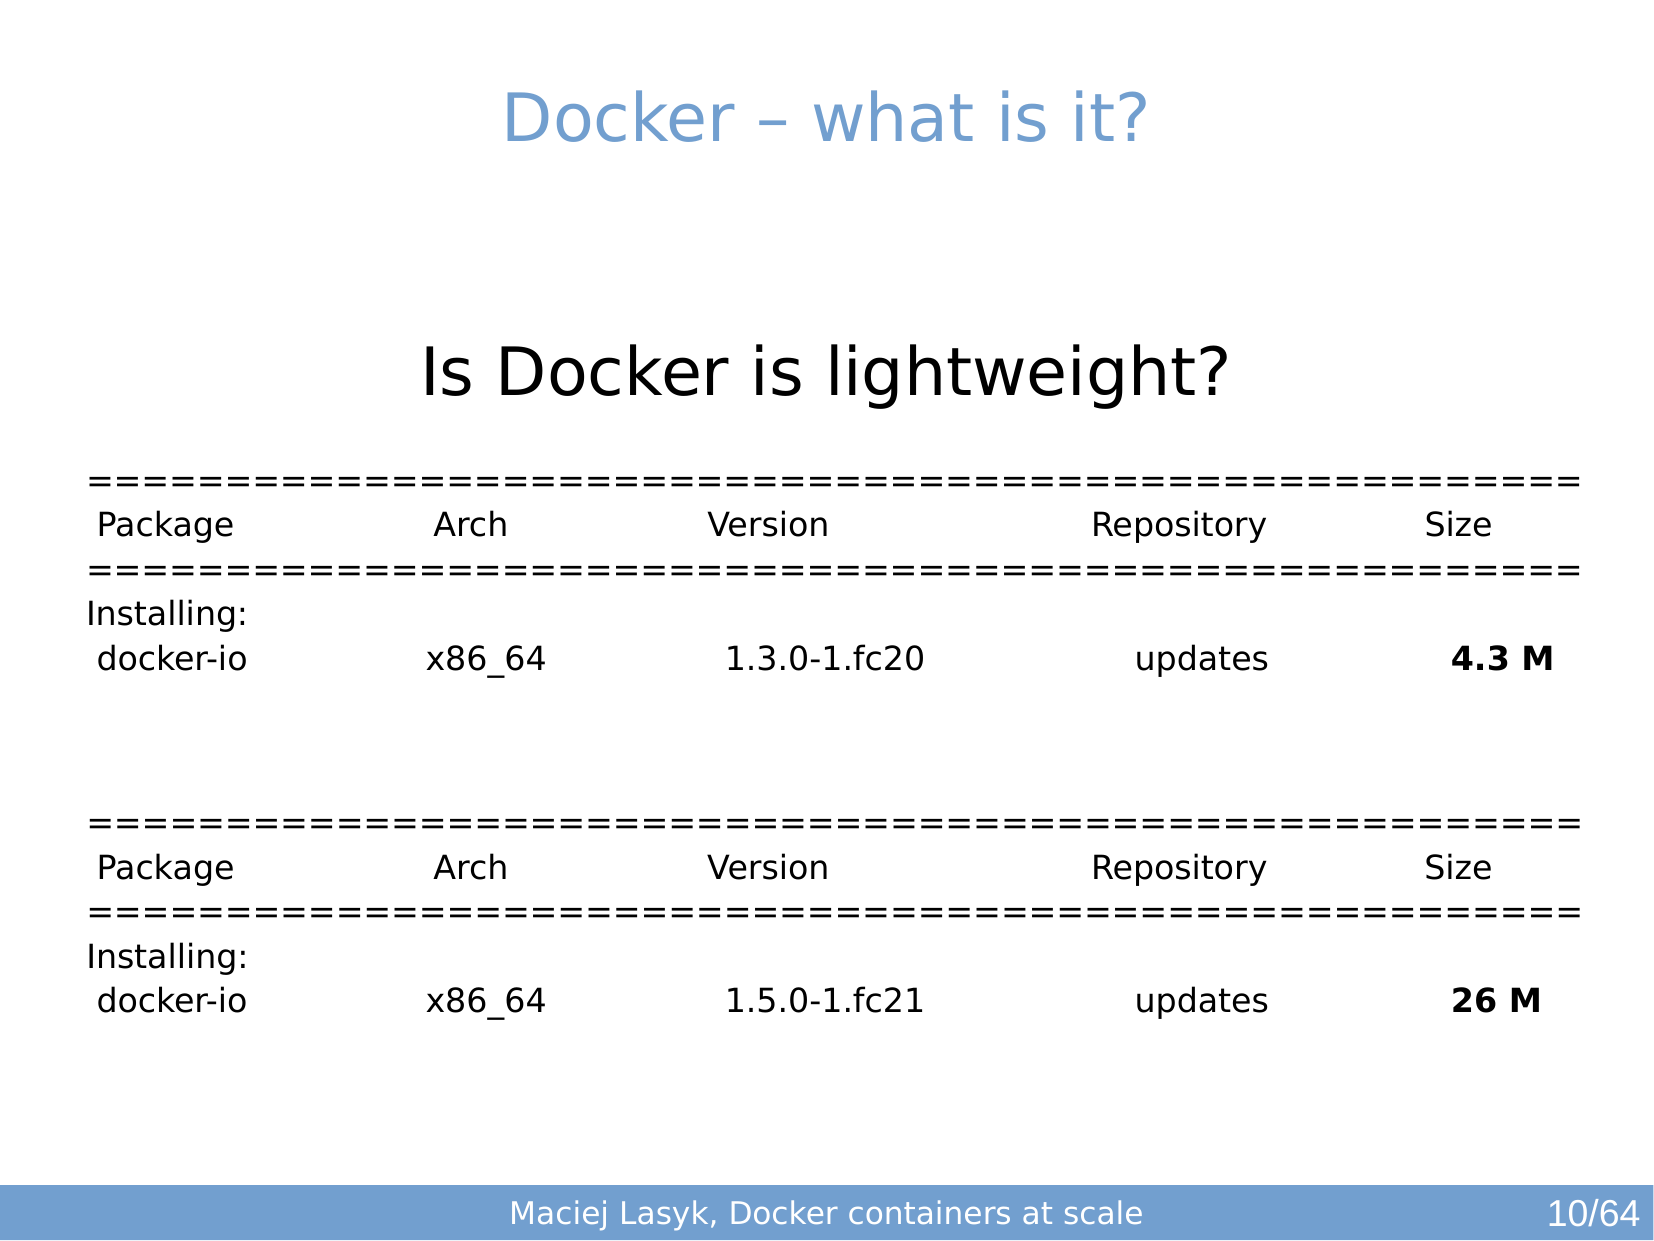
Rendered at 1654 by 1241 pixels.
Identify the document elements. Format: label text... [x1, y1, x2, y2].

text_box ====================================================== Package Arch Version Repository Size ====================================================== Installing: docker-io x86_64 1.5.0-1.fc21 updates 26 M [71, 796, 1600, 1117]
text_box Is Docker is lightweight? [405, 325, 1249, 631]
text_box ====================================================== Package Arch Version Repository Size ====================================================== Installing: docker-io x86_64 1.3.0-1.fc20 updates 4.3 M [71, 453, 1600, 775]
text_box Docker – what is it? [487, 72, 1167, 166]
text_box Maciej Lasyk, Docker containers at scale [494, 1188, 1160, 1240]
text_box 10/64 [1521, 1185, 1654, 1241]
text_box [0, 1185, 1521, 1241]
